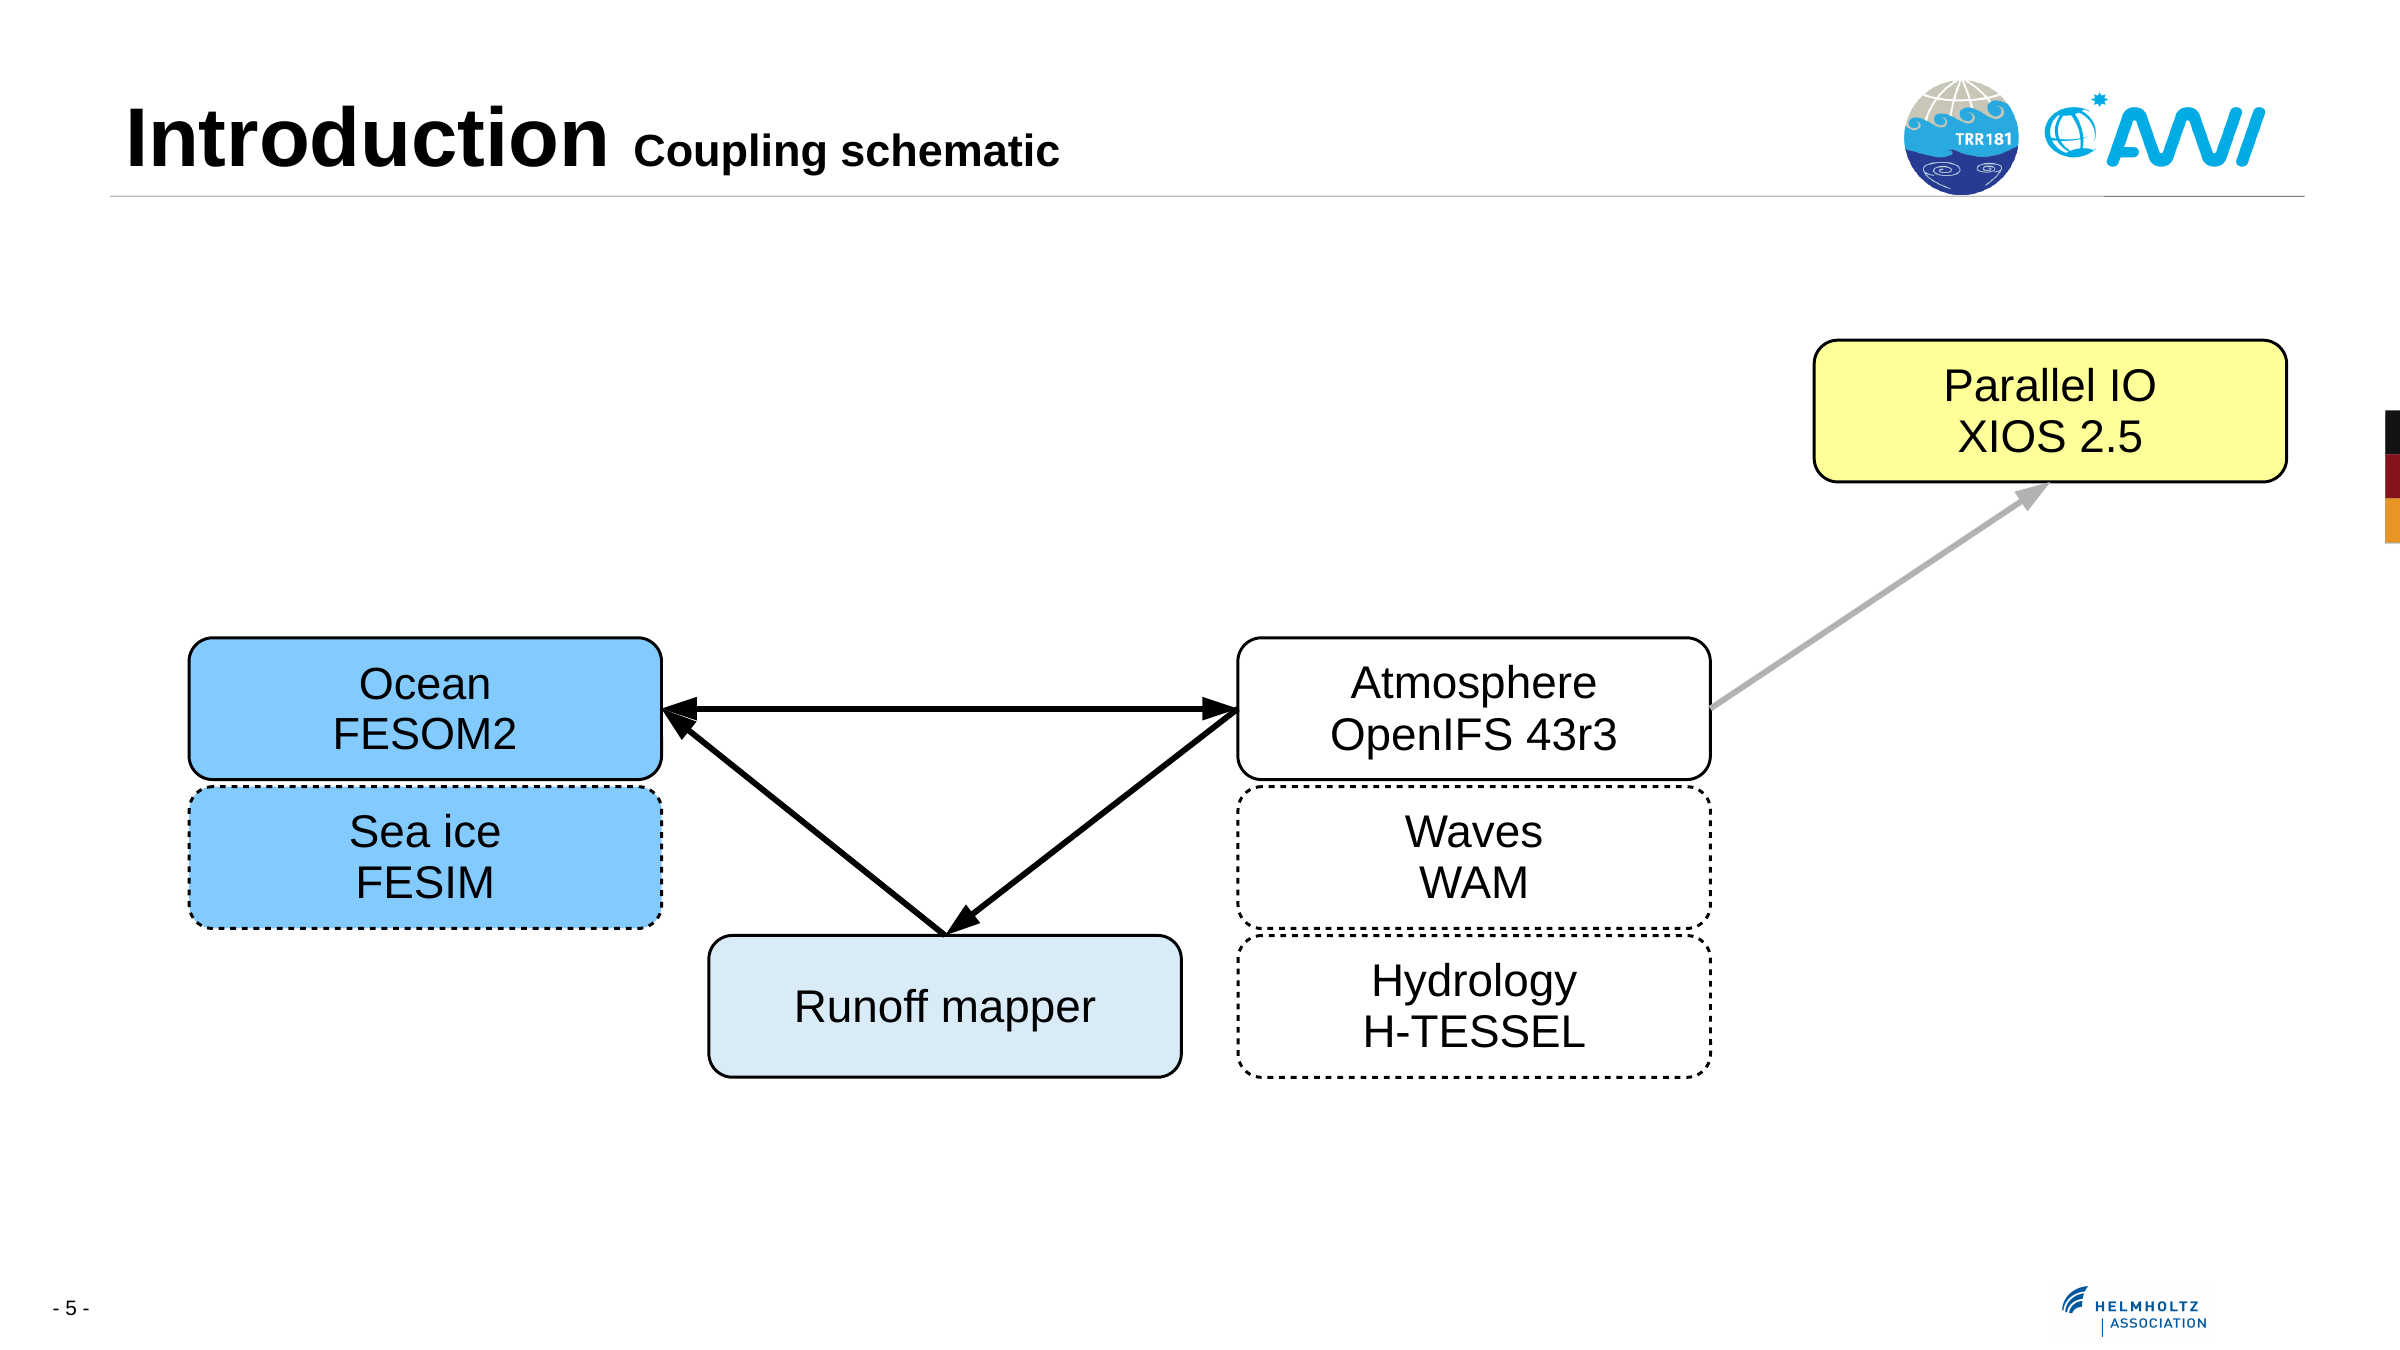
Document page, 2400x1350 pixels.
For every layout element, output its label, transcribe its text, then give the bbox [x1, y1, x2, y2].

text_box Atmosphere OpenIFS 43r3 [1237, 637, 1711, 780]
text_box Runoff mapper [708, 935, 1182, 1078]
picture [2055, 1281, 2213, 1342]
text_box Parallel IO XIOS 2.5 [1814, 340, 2287, 482]
text_box Ocean FESOM2 [189, 637, 662, 780]
text_box Sea ice FESIM [189, 786, 662, 929]
text_box Introduction Coupling schematic [110, 75, 2297, 195]
text_box Waves WAM [1237, 786, 1711, 929]
text_box Hydrology H-TESSEL [1238, 935, 1711, 1078]
